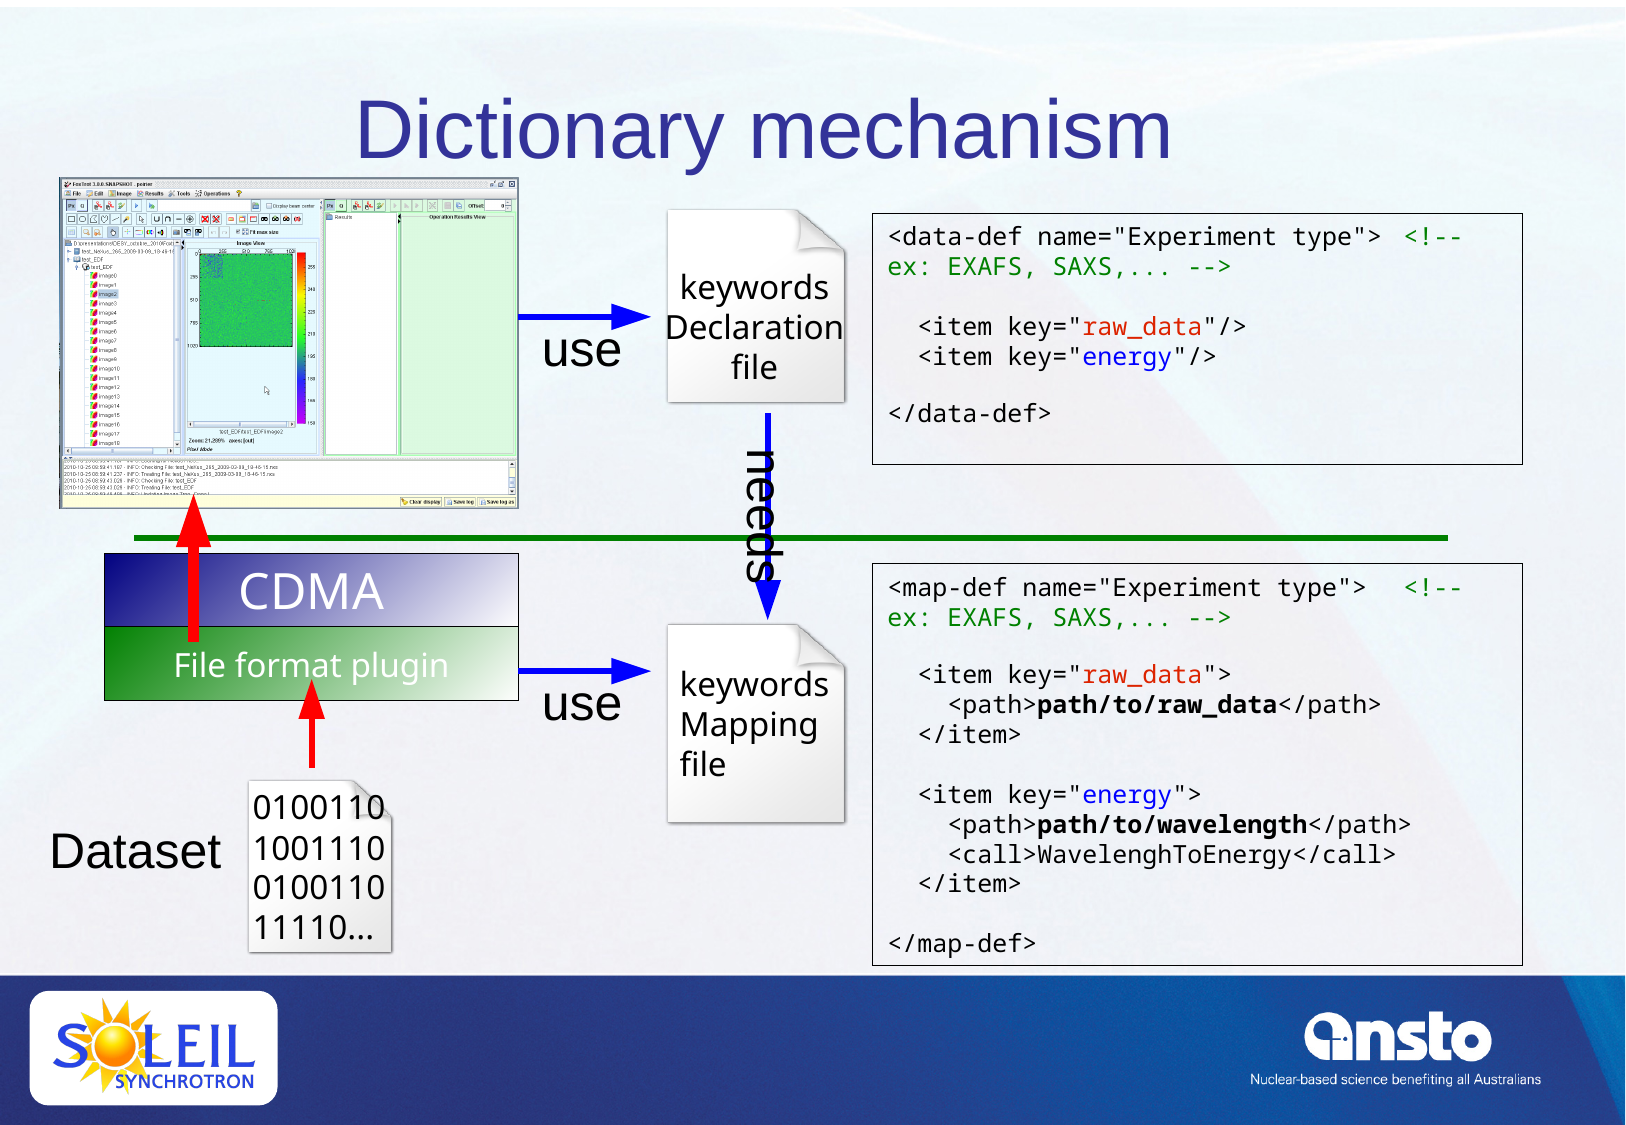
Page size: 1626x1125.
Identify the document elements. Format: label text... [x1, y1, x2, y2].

text_box <data-def name="Experiment type"> <!-- ex: EXAFS, SAXS,... --> <item key="raw_data"/> <item key="energy"/> </data-def> [872, 213, 1523, 465]
text_box File format plugin [104, 626, 519, 701]
text_box Dataset [34, 811, 237, 886]
text_box CDMA [104, 553, 519, 626]
picture [0, 7, 1626, 1125]
text_box Dictionary mechanism [340, 30, 1549, 219]
text_box use [527, 663, 638, 739]
text_box use [527, 309, 638, 384]
text_box <map-def name="Experiment type"> <!-- ex: EXAFS, SAXS,... --> <item key="raw_data"> <path>path/to/raw_data</path> </item> <item key="energy"> <path>path/to/wavelength</path> <call>WavelenghToEnergy</call> </item> </map-def> [872, 563, 1523, 966]
